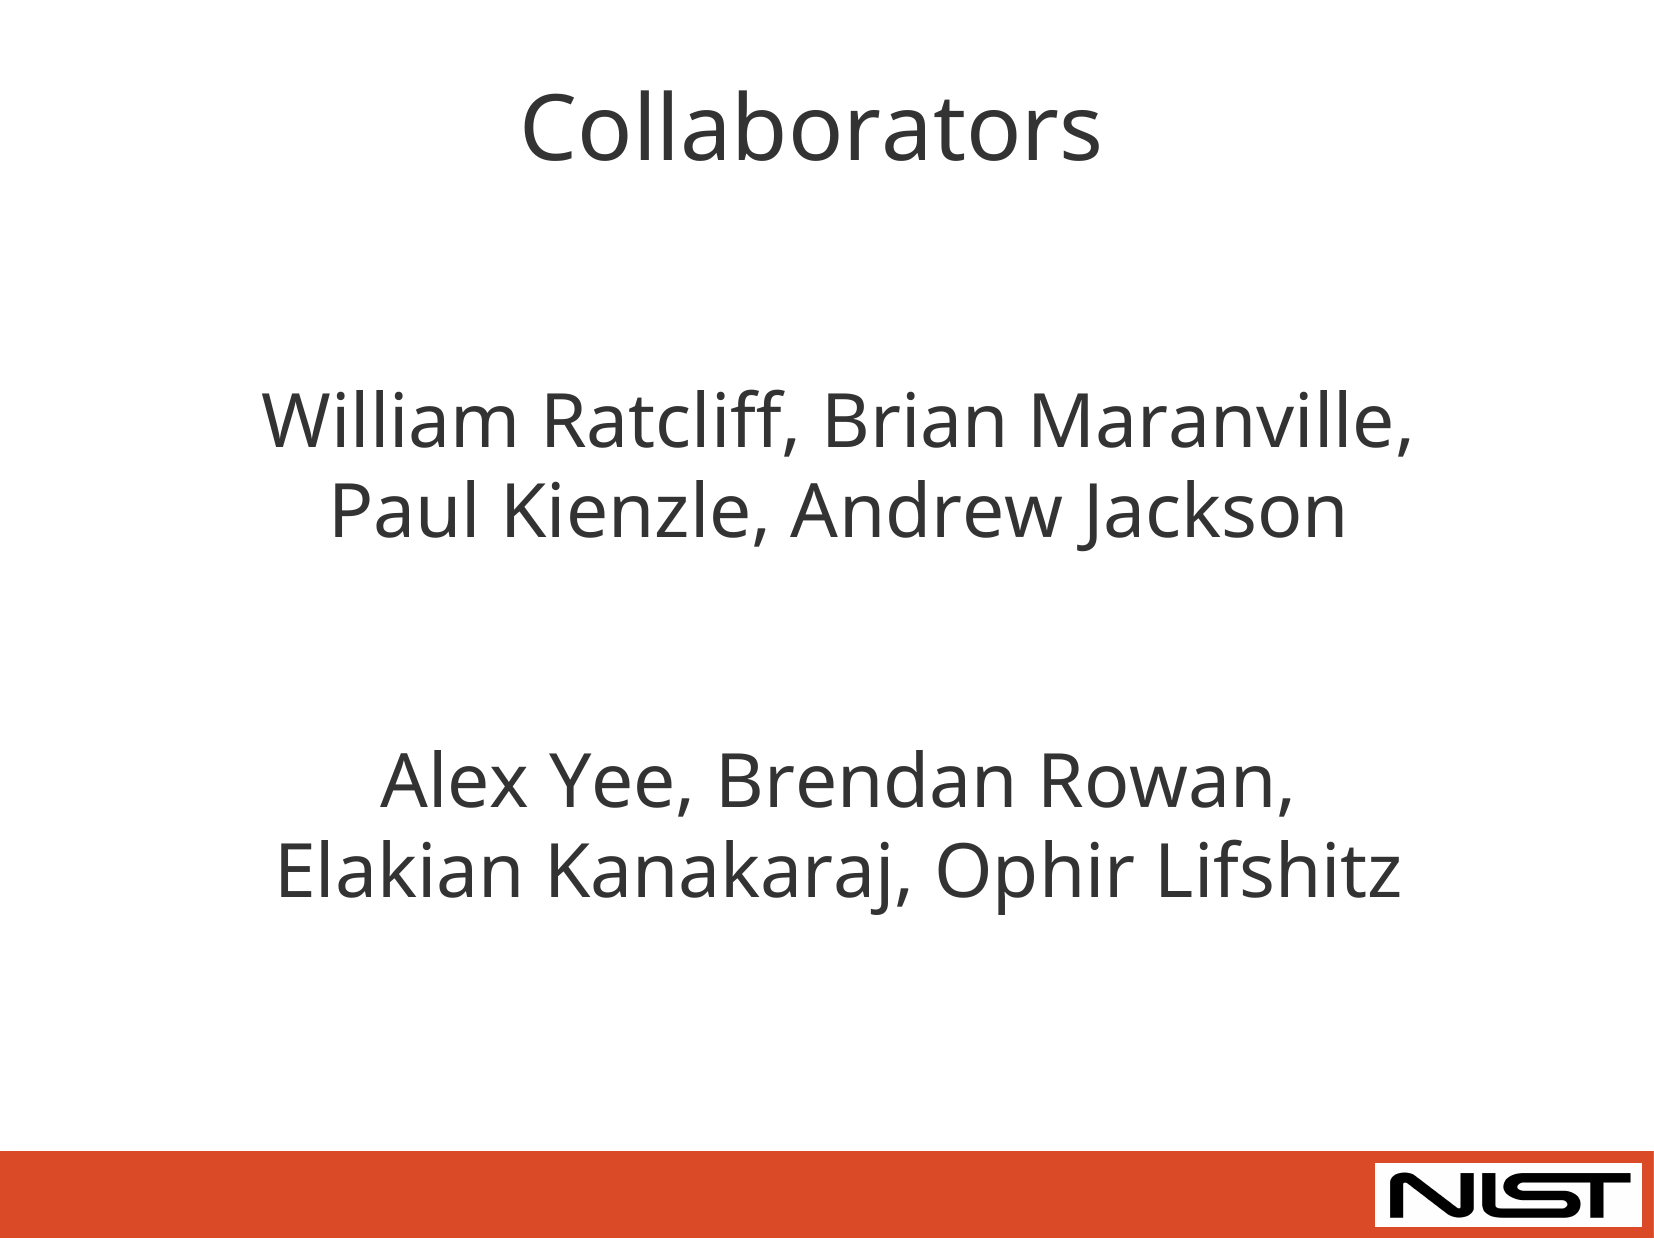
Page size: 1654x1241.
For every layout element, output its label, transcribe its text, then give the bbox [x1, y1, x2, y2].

text_box Collaborators [59, 61, 1565, 187]
picture [0, 1151, 1654, 1238]
list William Ratcliff, Brian Maranville, Paul Kienzle, Andrew Jackson Alex Yee, Brendan Rowan, Elakian Kanakaraj, Ophir Lifshitz [83, 274, 1595, 1093]
